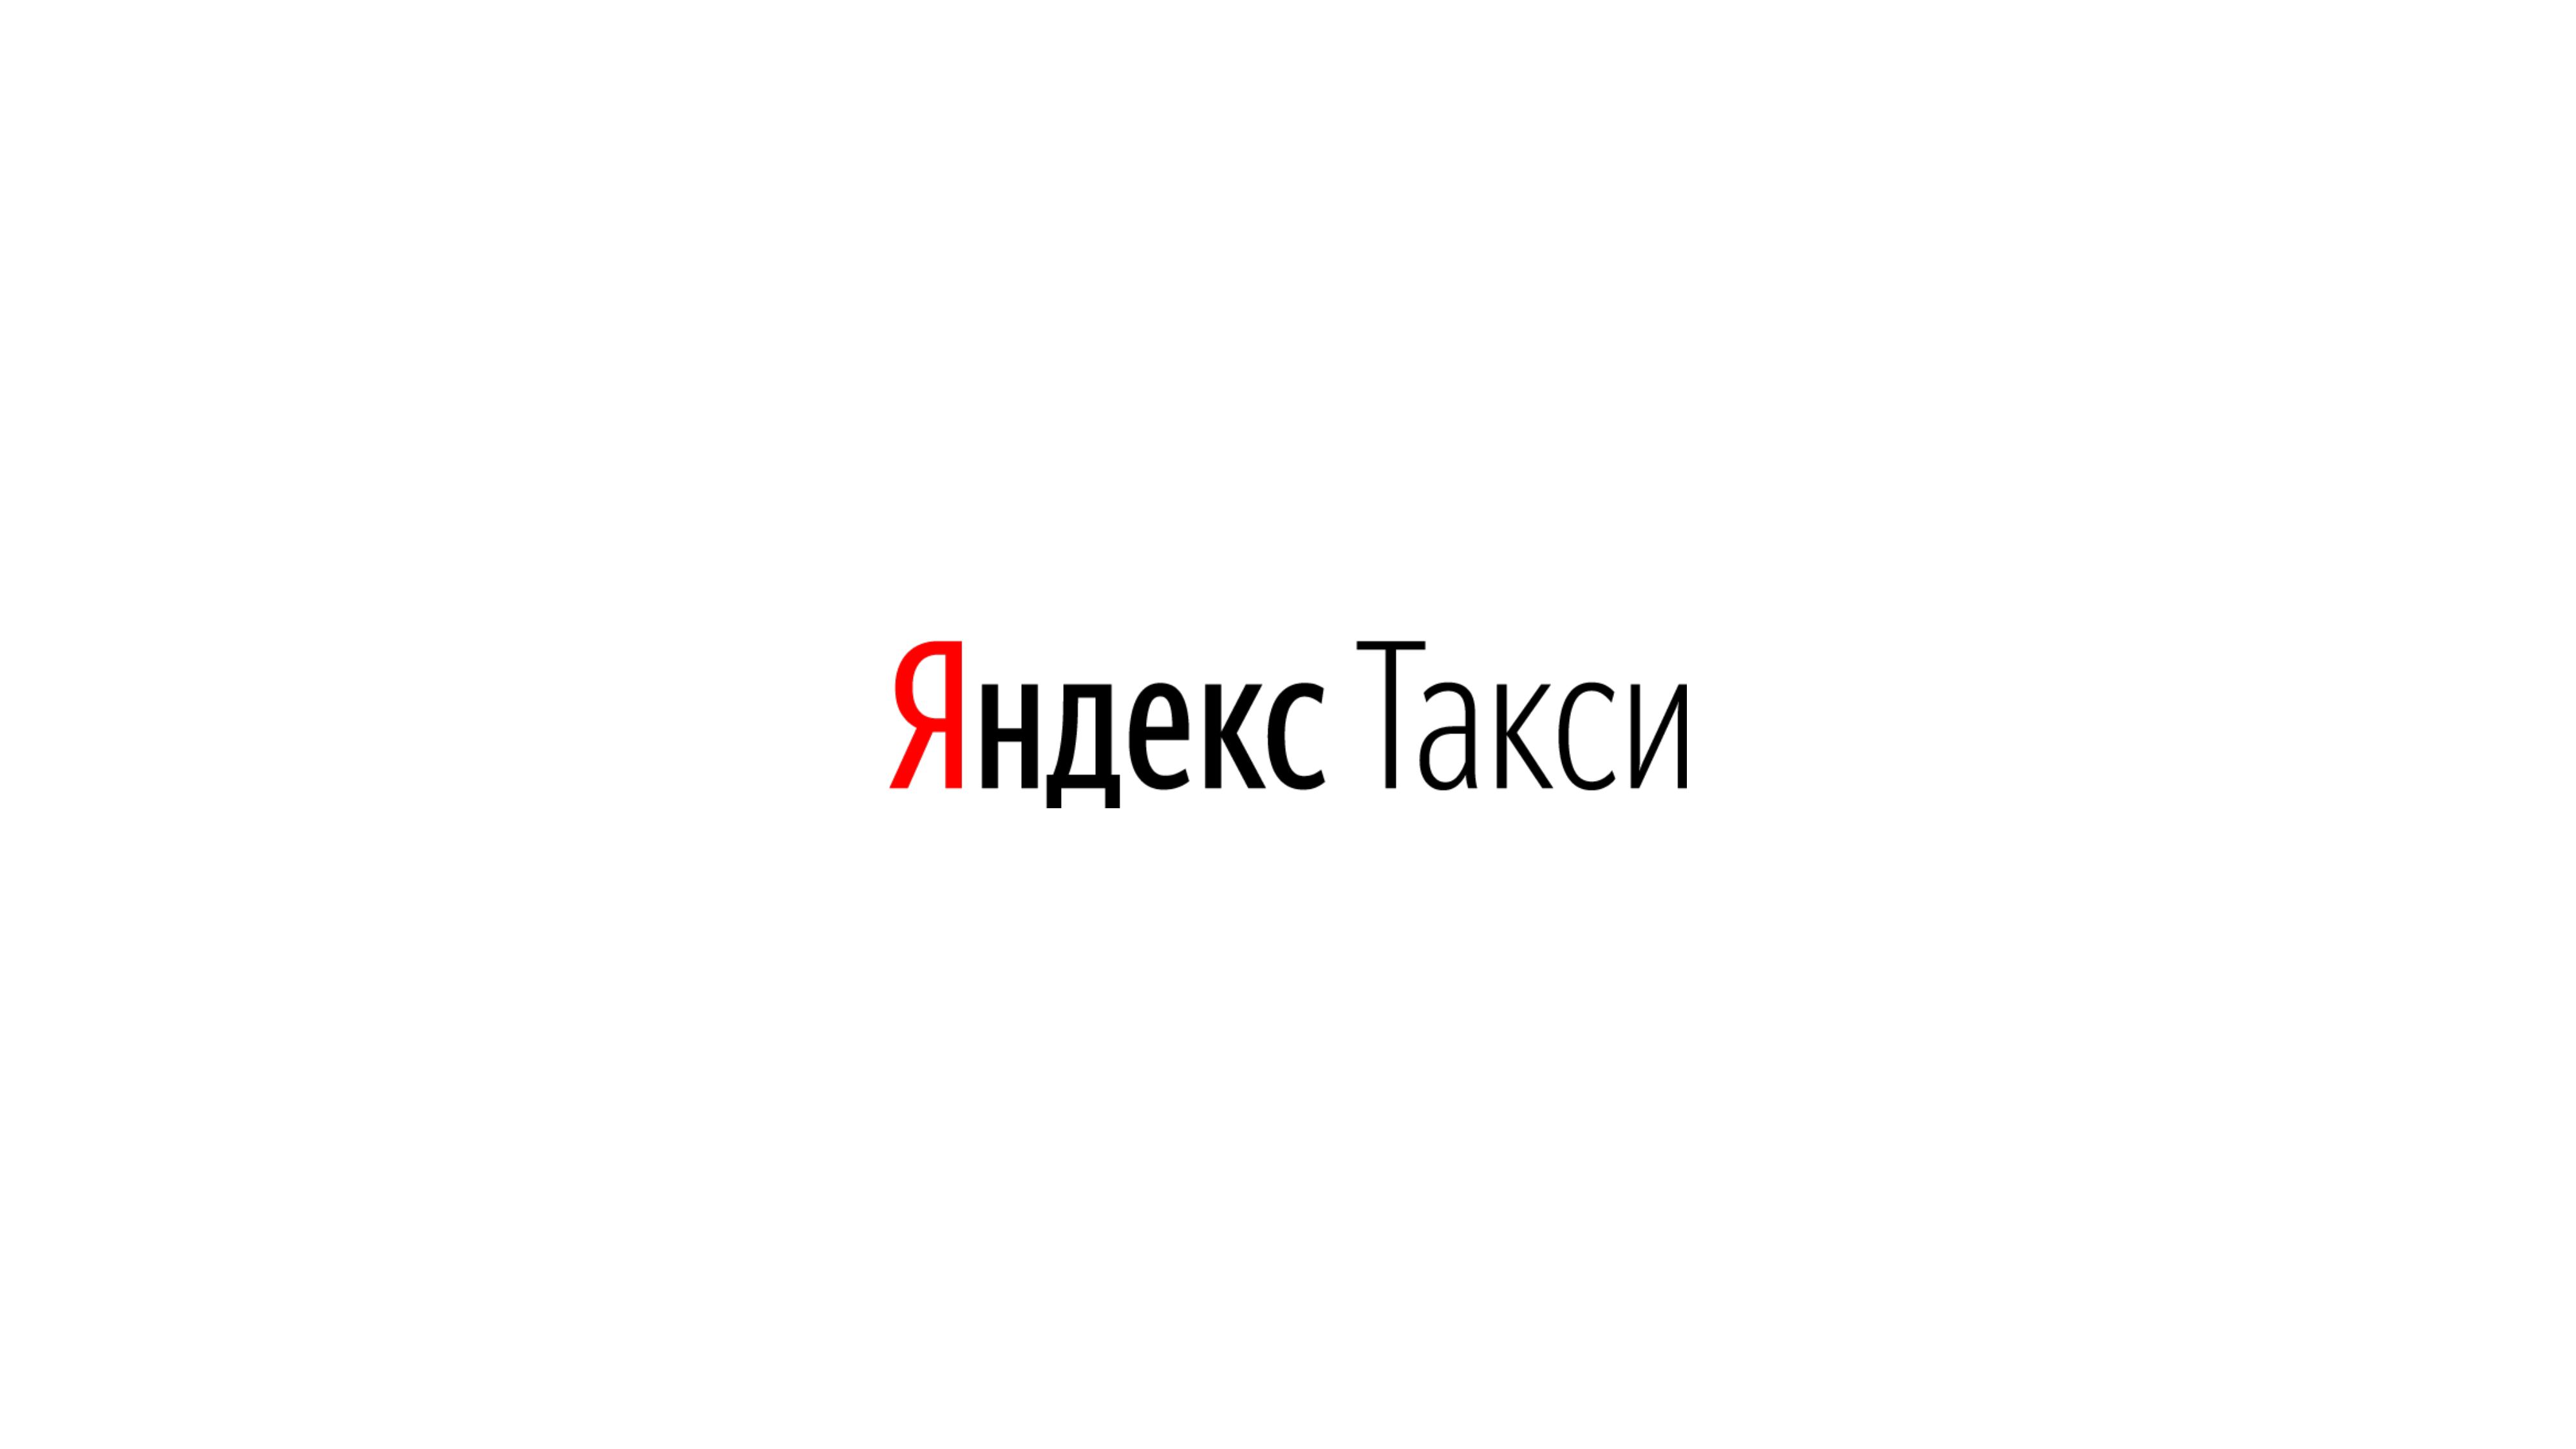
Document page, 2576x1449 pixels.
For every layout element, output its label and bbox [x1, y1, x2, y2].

picture [889, 641, 1687, 808]
